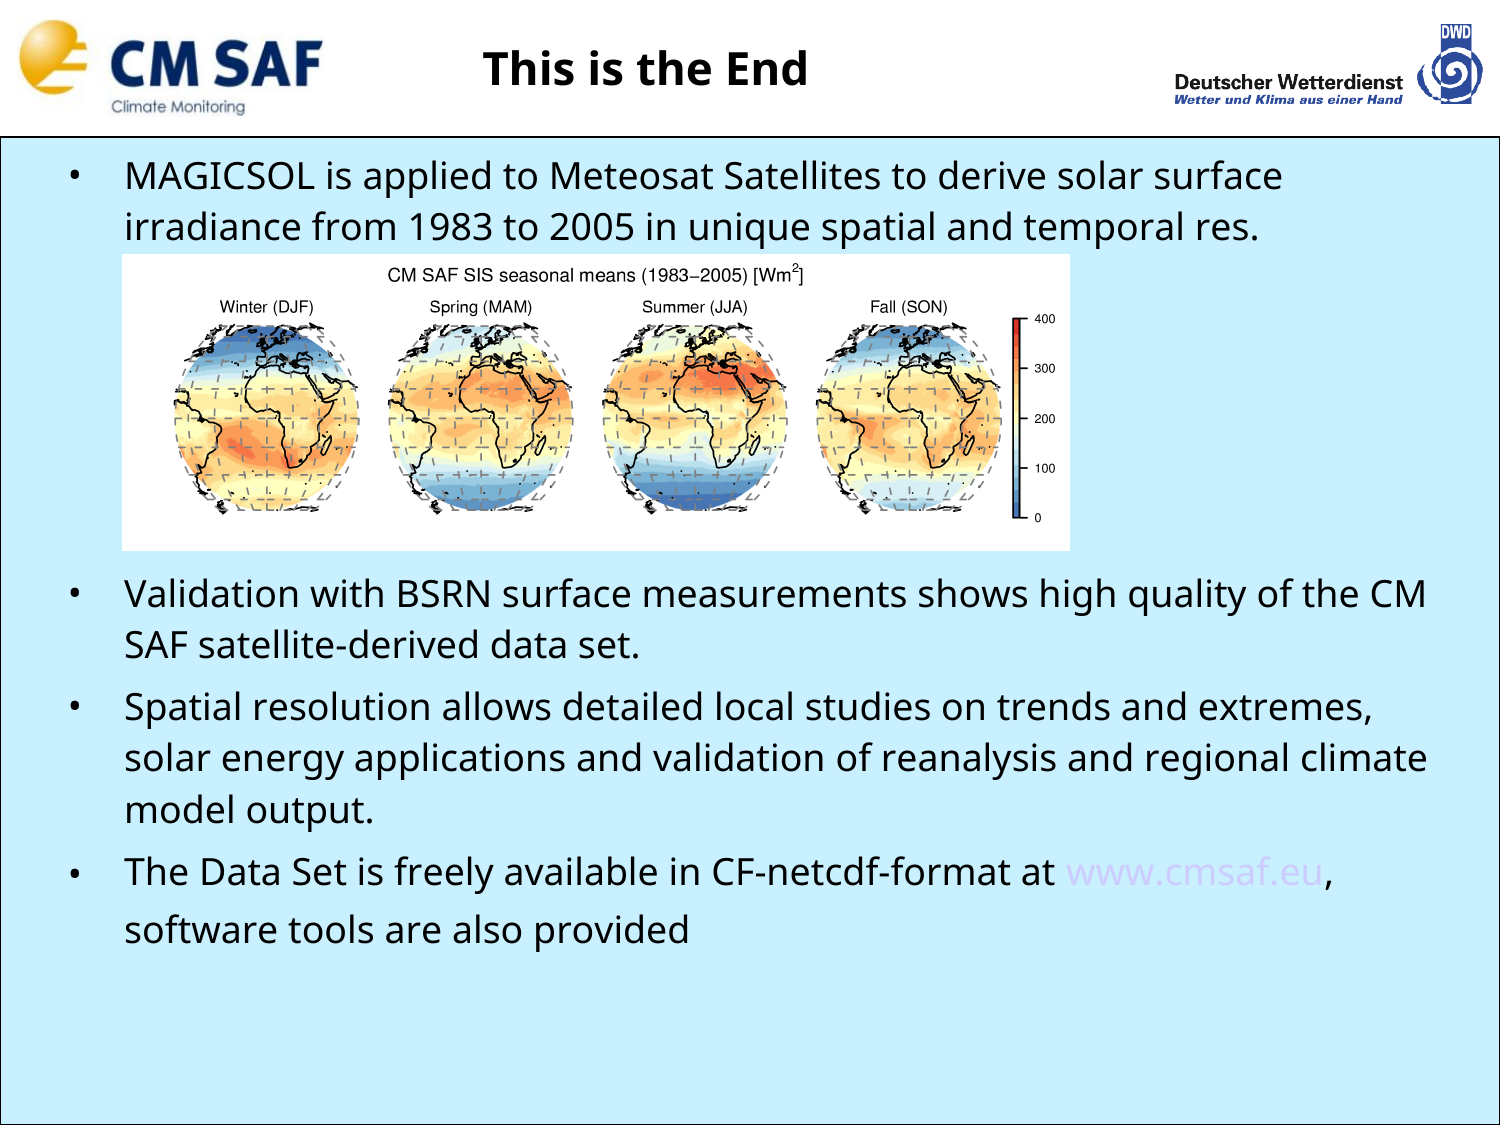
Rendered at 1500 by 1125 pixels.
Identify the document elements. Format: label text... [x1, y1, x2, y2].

text_box MAGICSOL is applied to Meteosat Satellites to derive solar surface irradiance from 1983 to 2005 in unique spatial and temporal res. Validation with BSRN surface measurements shows high quality of the CM SAF satellite-derived data set. Spatial resolution allows detailed local studies on trends and extremes, solar energy applications and validation of reanalysis and regional climate model output. The Data Set is freely available in CF-netcdf-format at www.cmsaf.eu, software tools are also provided [53, 137, 1459, 959]
text_box This is the End [467, 31, 825, 103]
picture [122, 254, 1070, 551]
picture [17, 19, 325, 117]
picture [1175, 24, 1483, 104]
